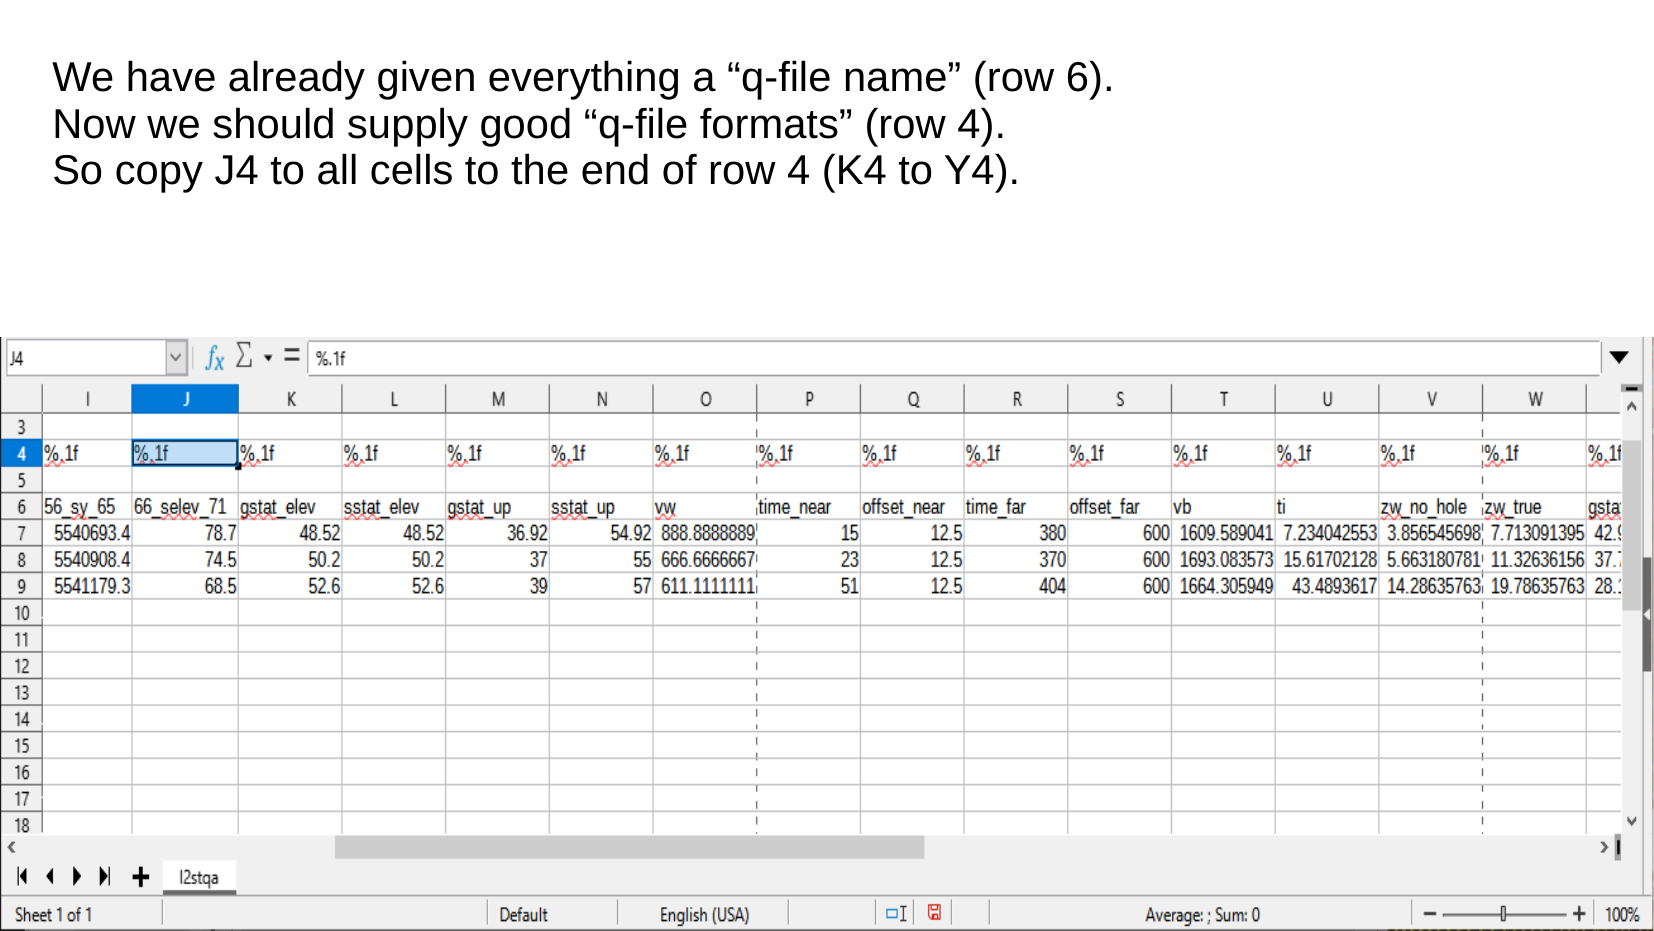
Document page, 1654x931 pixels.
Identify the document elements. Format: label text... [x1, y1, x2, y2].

picture [0, 337, 1654, 931]
text_box We have already given everything a “q-file name” (row 6). Now we should supply good “q-file formats” (row 4). So copy J4 to all cells to the end of row 4 (K4 to Y4). [37, 0, 1654, 337]
